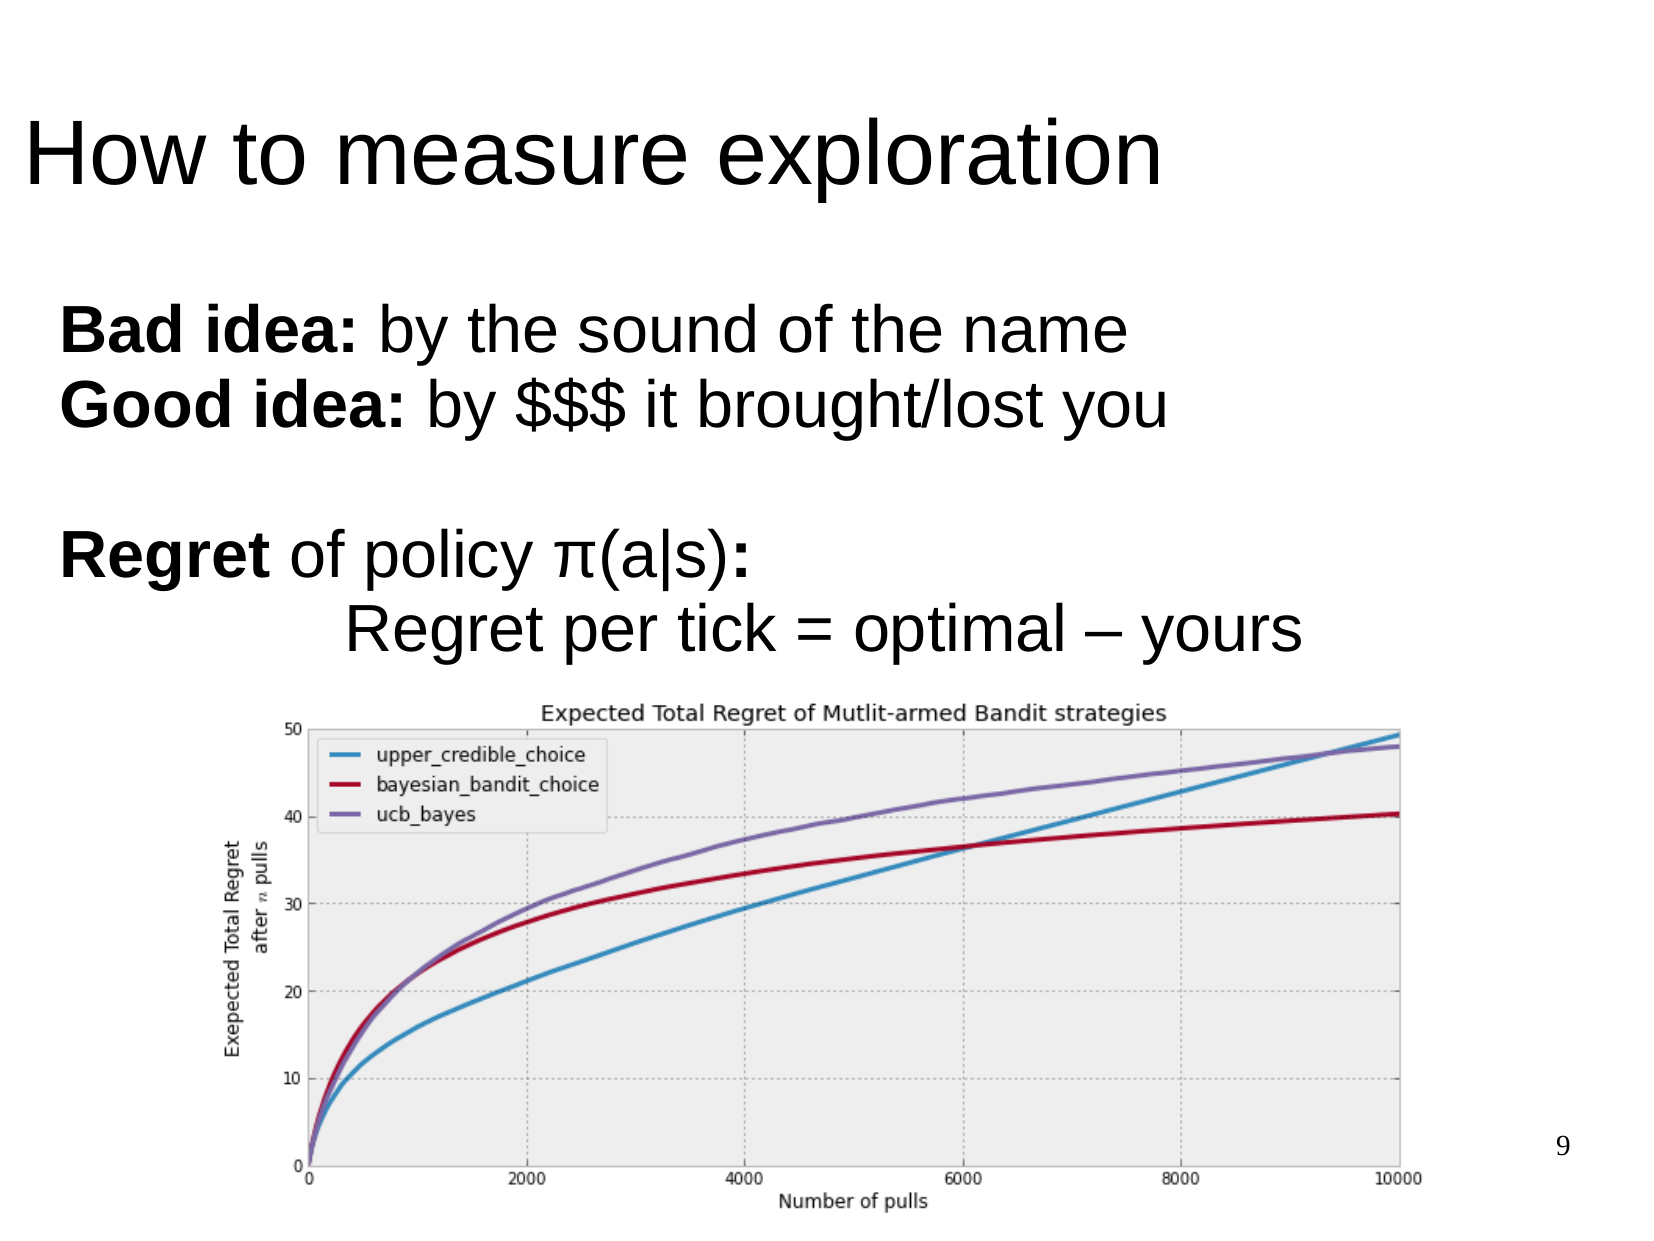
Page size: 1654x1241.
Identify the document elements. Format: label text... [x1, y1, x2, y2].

picture [214, 693, 1434, 1224]
title How to measure exploration [23, 49, 1512, 257]
text_box Bad idea: by the sound of the name Good idea: by $$$ it brought/lost you Regret of policy π(a|s): Regret per tick = optimal – yours [45, 285, 1606, 1197]
